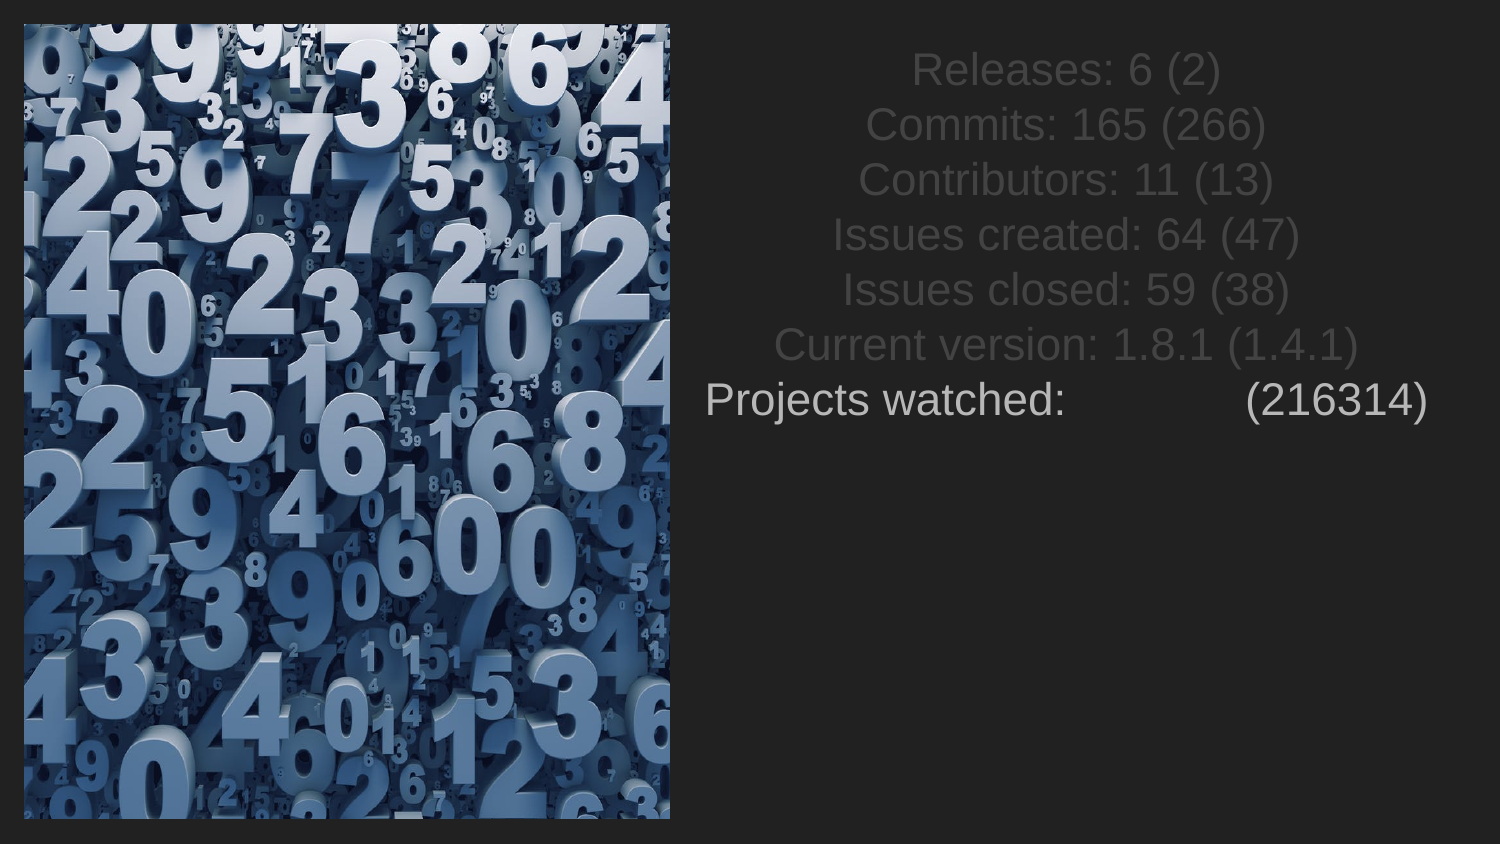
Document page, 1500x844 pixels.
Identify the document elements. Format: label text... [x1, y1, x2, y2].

picture [24, 24, 670, 819]
text_box Releases: 6 (2) Commits: 165 (266) Contributors: 11 (13) Issues created: 64 (47) Issues closed: 59 (38) Current version: 1.8.1 (1.4.1) Projects watched: 309217 (216314) [670, 24, 1464, 819]
